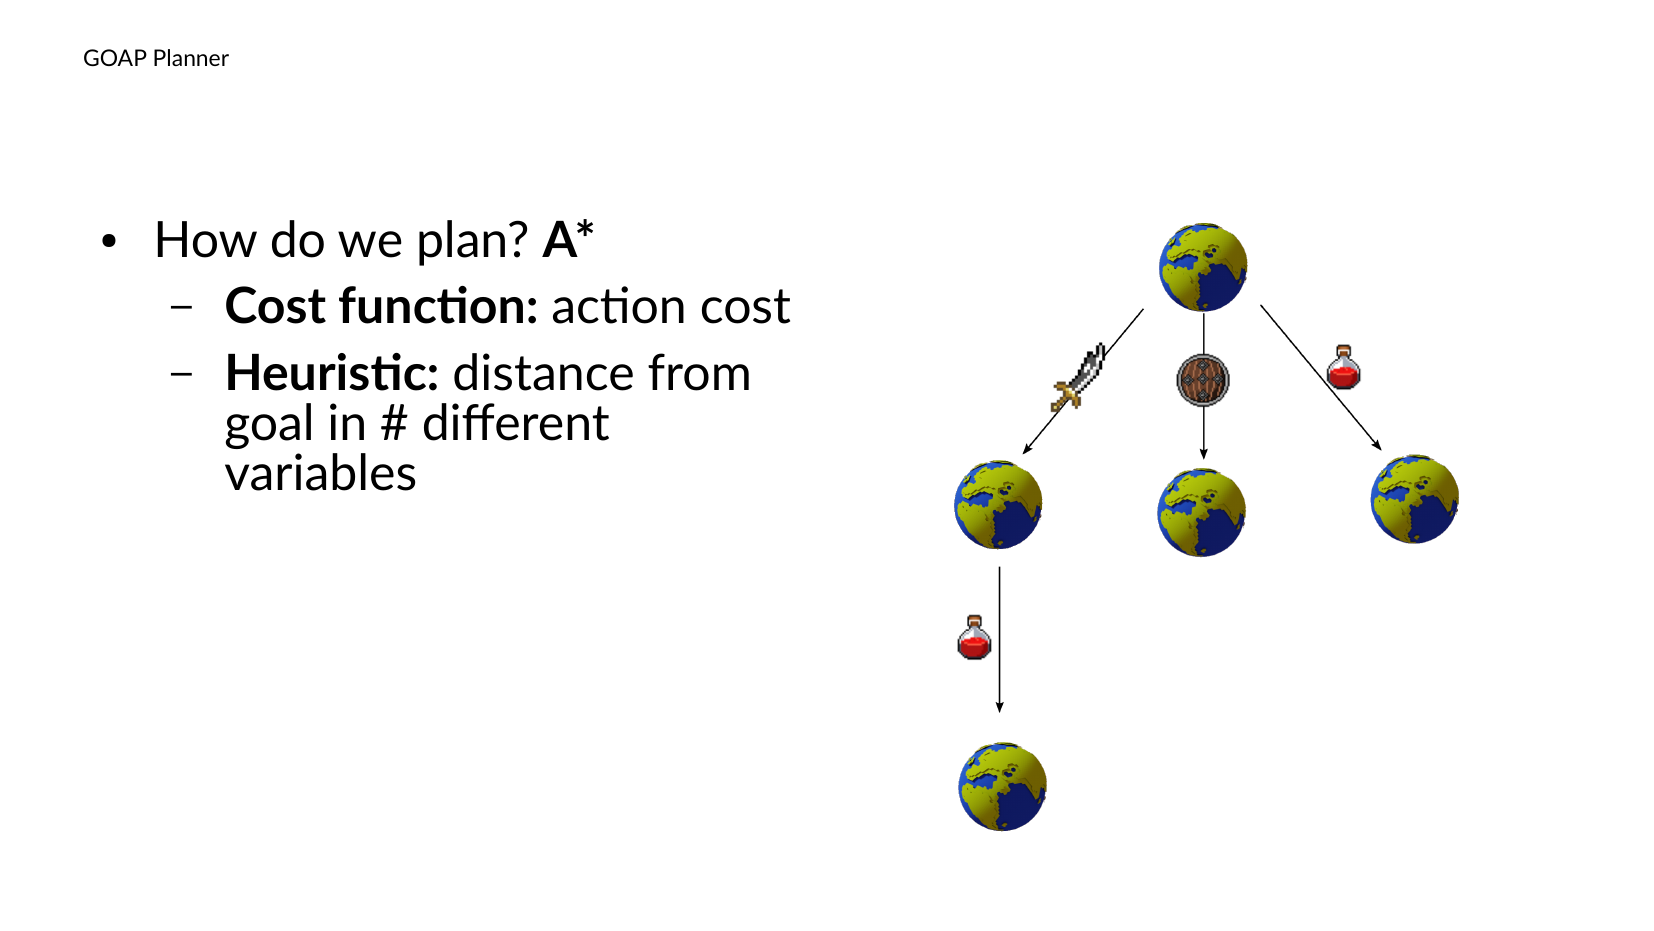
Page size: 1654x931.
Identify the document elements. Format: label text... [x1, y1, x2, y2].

title GOAP Planner [83, 0, 1571, 119]
list How do we plan? A* Cost function: action cost Heuristic: distance from goal in # different variables [82, 217, 809, 839]
picture [897, 216, 1519, 839]
